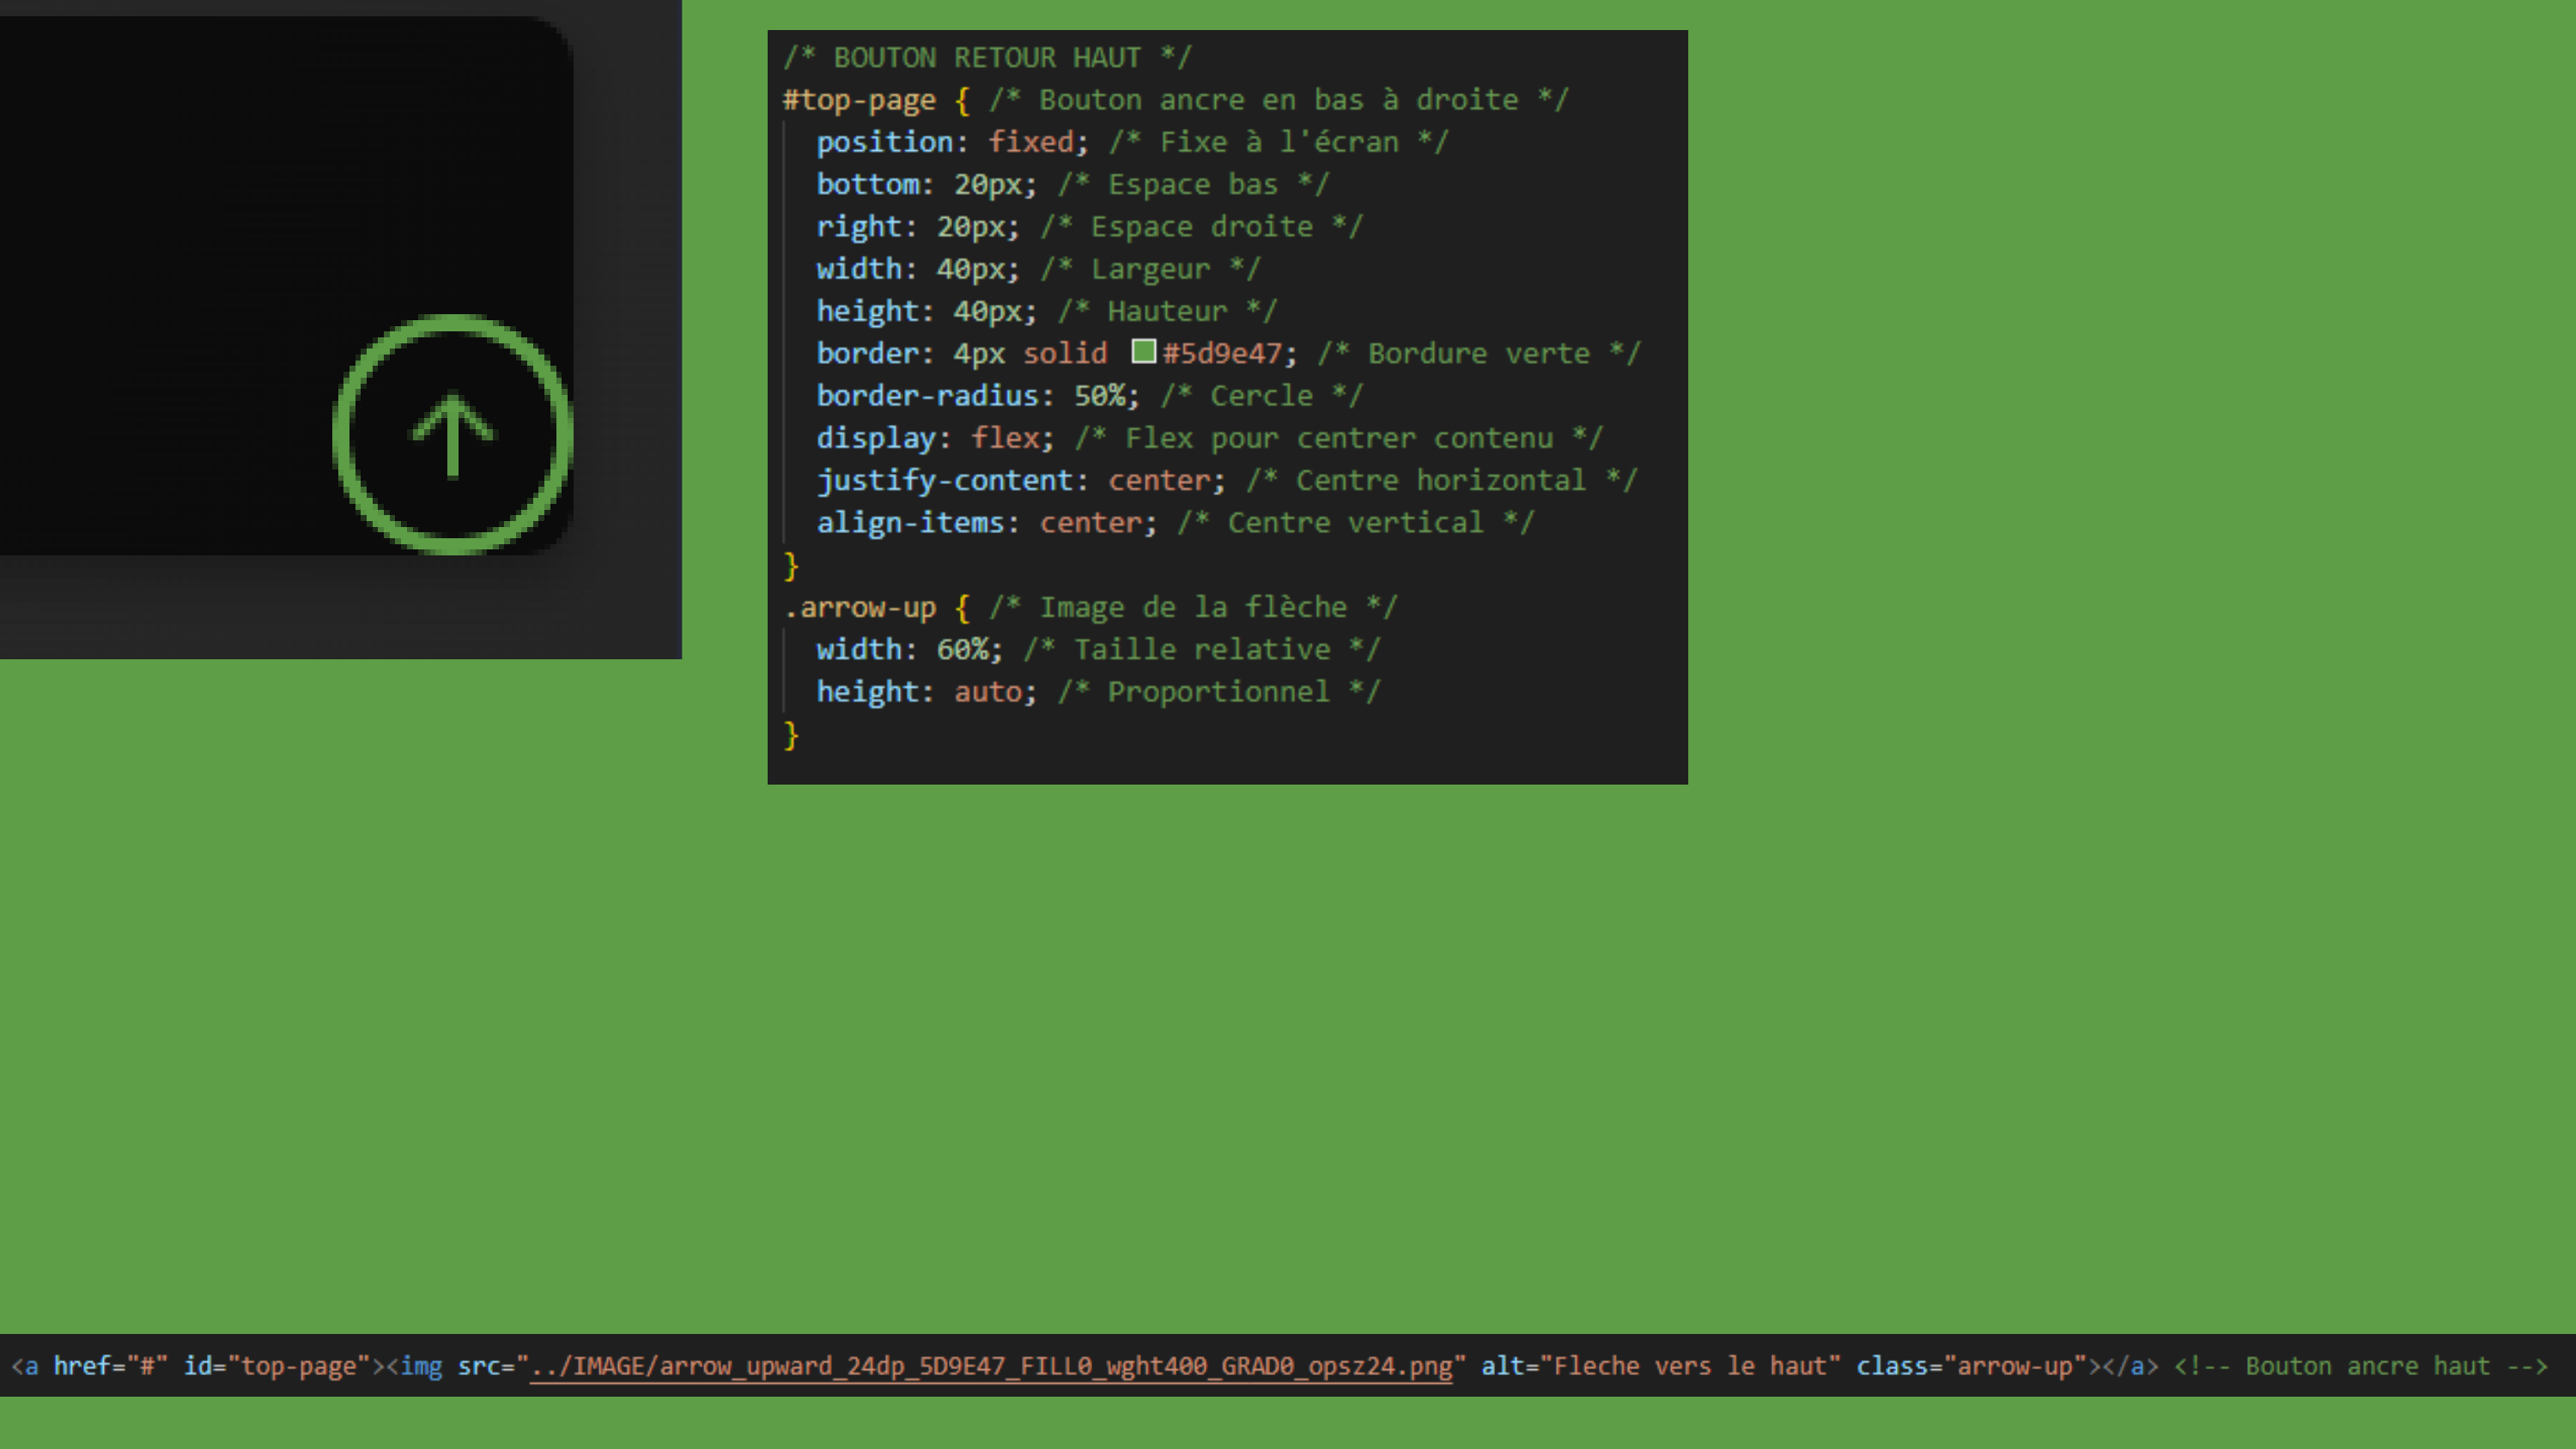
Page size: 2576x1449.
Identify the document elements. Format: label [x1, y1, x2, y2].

text_box [0, 0, 683, 659]
text_box [0, 1334, 2576, 1397]
text_box [768, 30, 1689, 785]
